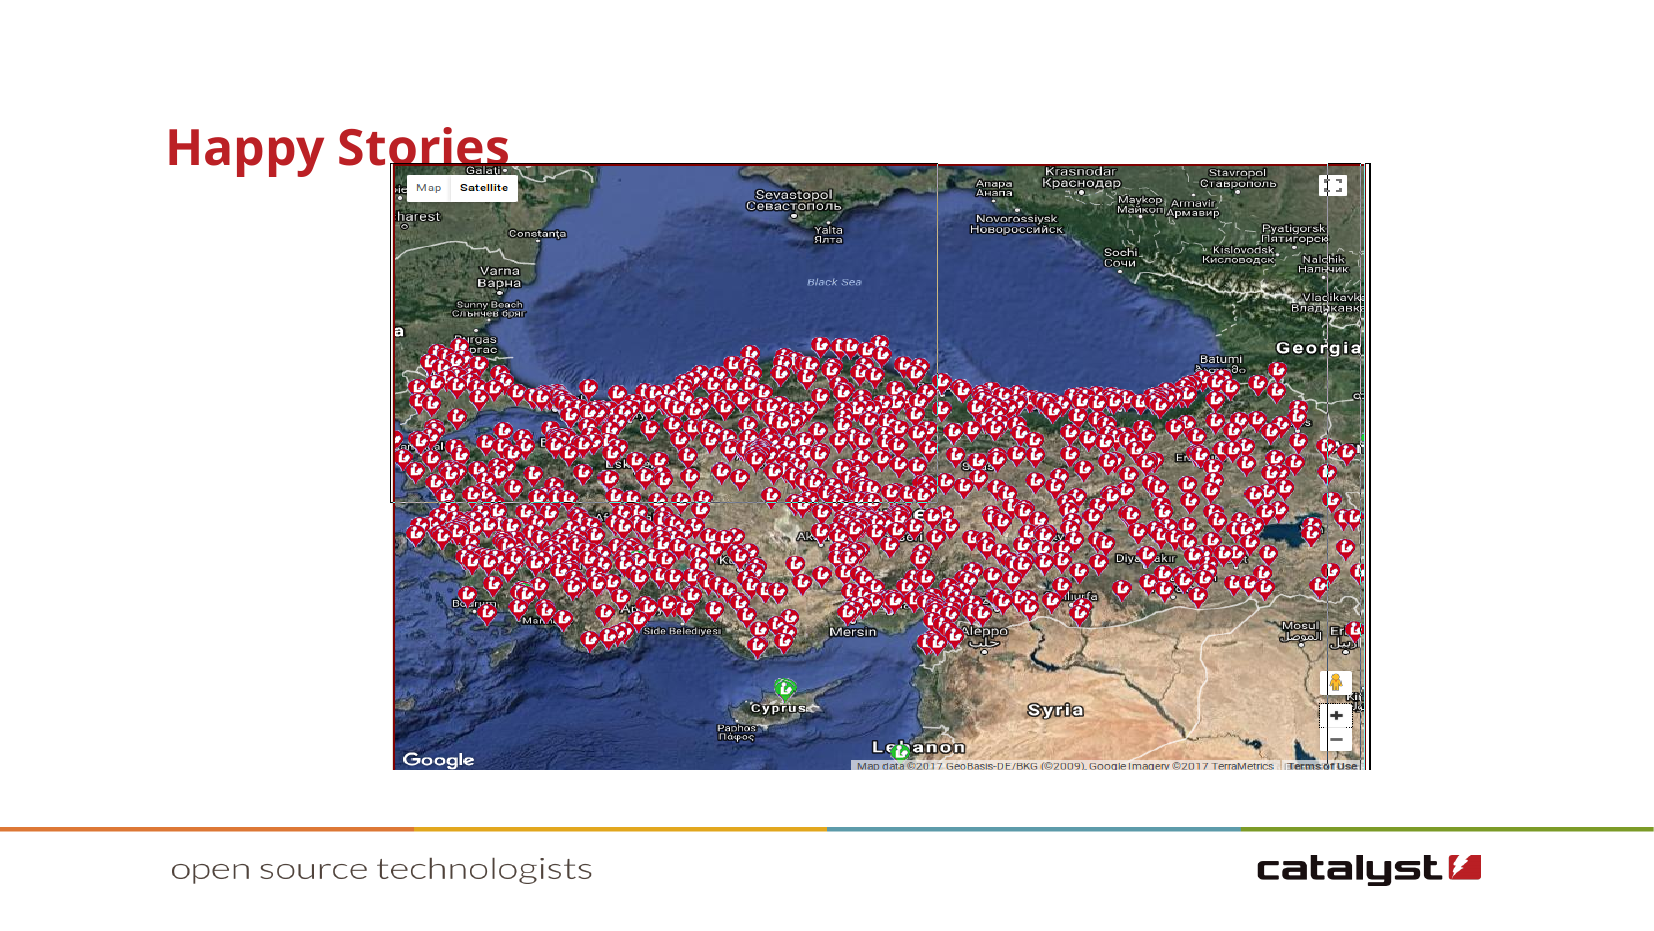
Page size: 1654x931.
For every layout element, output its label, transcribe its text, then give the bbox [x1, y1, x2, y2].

picture [0, 827, 1654, 886]
picture [390, 163, 1371, 770]
title Happy Stories [165, 68, 1489, 224]
